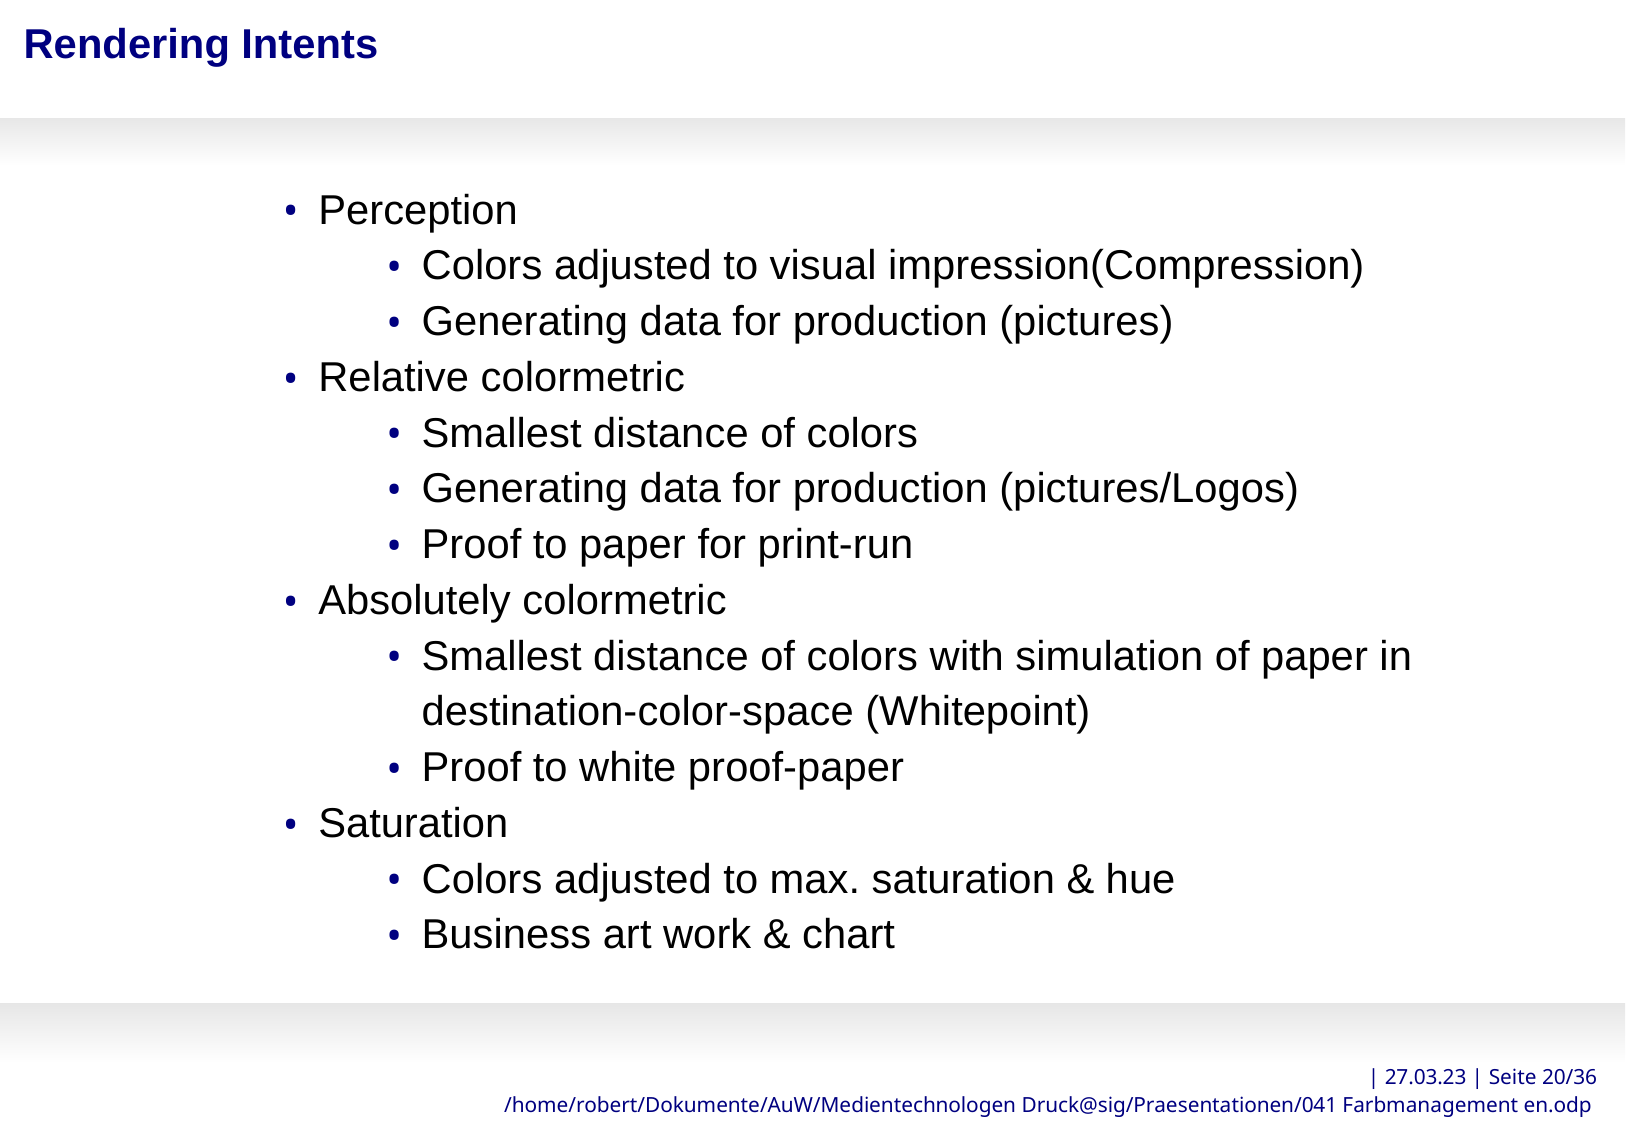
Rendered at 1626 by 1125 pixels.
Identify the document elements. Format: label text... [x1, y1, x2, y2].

title Rendering Intents [23, 11, 1600, 130]
list Perception Colors adjusted to visual impression(Compression) Generating data for production (pictures) Relative colormetric Smallest distance of colors Generating data for production (pictures/Logos) Proof to paper for print-run Absolutely colormetric Smallest distance of colors with simulation of paper in destination-color-space (Whitepoint) Proof to white proof-paper Saturation Colors adjusted to max. saturation & hue Business art work & chart [236, 177, 1588, 958]
